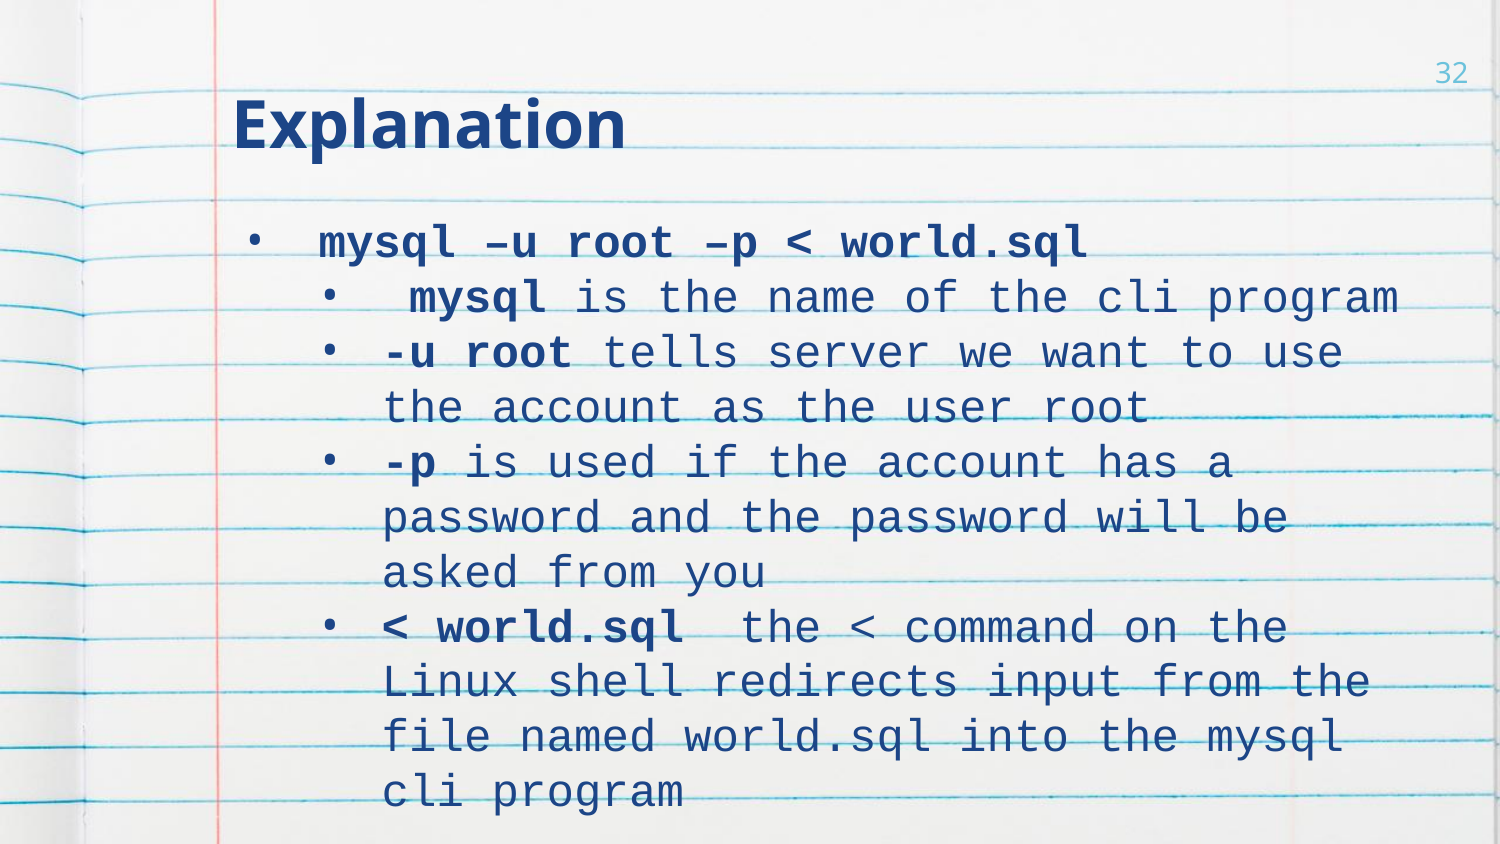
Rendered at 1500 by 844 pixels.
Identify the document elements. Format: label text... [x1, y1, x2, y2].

picture [0, 0, 1500, 844]
list mysql –u root –p < world.sql mysql is the name of the cli program -u root tells server we want to use the account as the user root -p is used if the account has a password and the password will be asked from you < world.sql the < command on the Linux shell redirects input from the file named world.sql into the mysql cli program [231, 211, 1425, 748]
slide_number <number> [1378, 41, 1469, 107]
title Explanation [231, 21, 1425, 162]
